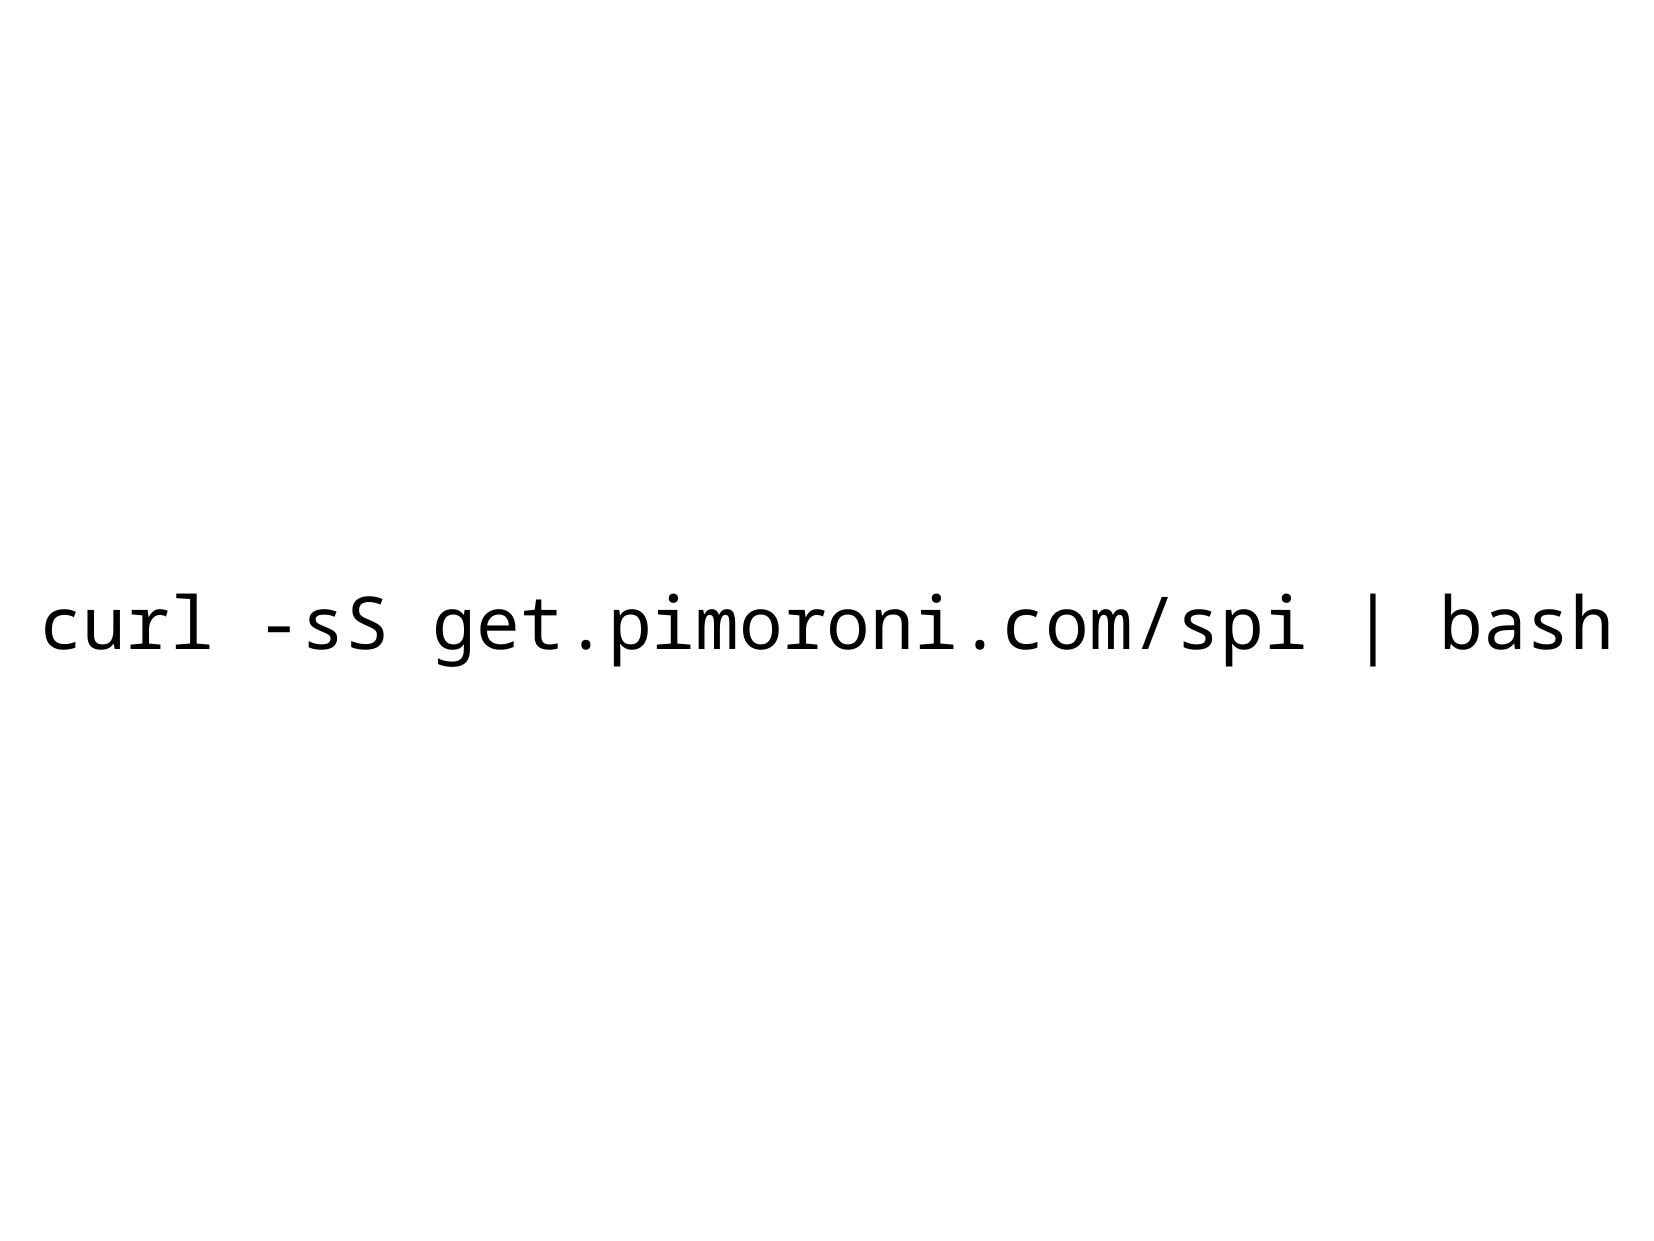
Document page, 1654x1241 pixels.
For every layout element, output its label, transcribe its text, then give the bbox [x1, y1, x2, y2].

text_box curl -sS get.pimoroni.com/spi | bash [24, 564, 1630, 664]
